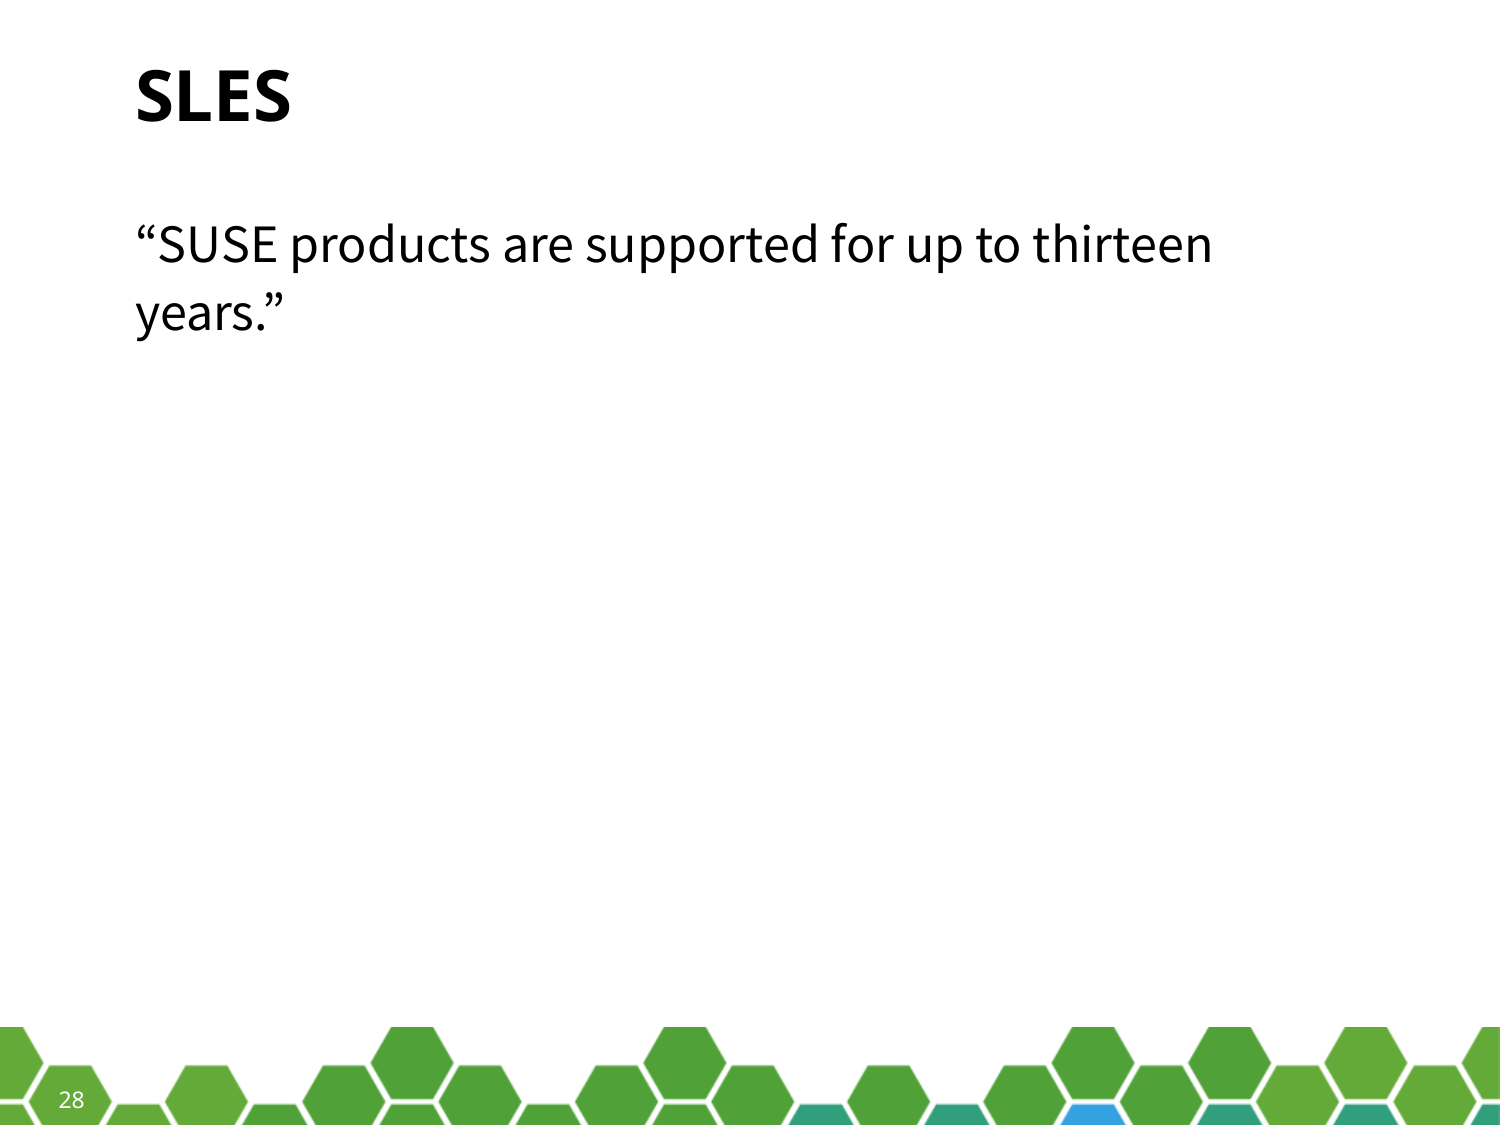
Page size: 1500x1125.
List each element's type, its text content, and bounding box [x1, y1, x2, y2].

title SLES [135, 12, 1372, 175]
picture [0, 1027, 1500, 1125]
list “SUSE products are supported for up to thirteen years.” [135, 208, 1372, 862]
